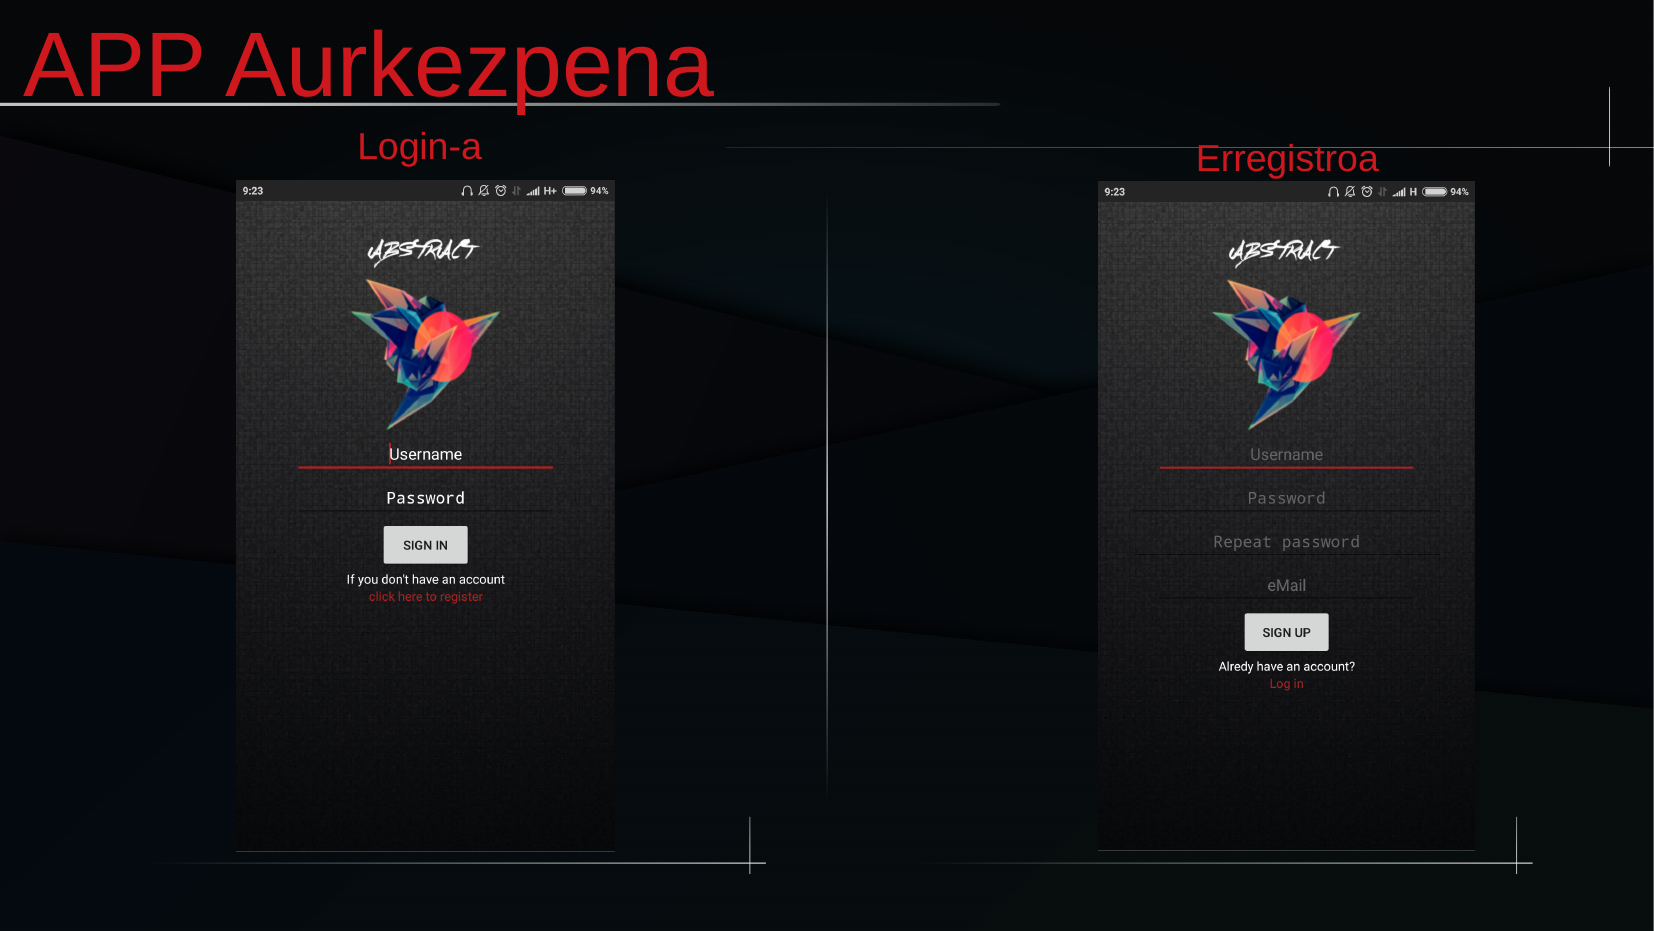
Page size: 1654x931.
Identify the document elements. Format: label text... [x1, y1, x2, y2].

text_box Erregistroa [1181, 129, 1522, 187]
text_box Login-a [342, 118, 603, 175]
title APP Aurkezpena [23, 11, 1589, 119]
picture [0, 0, 1654, 931]
